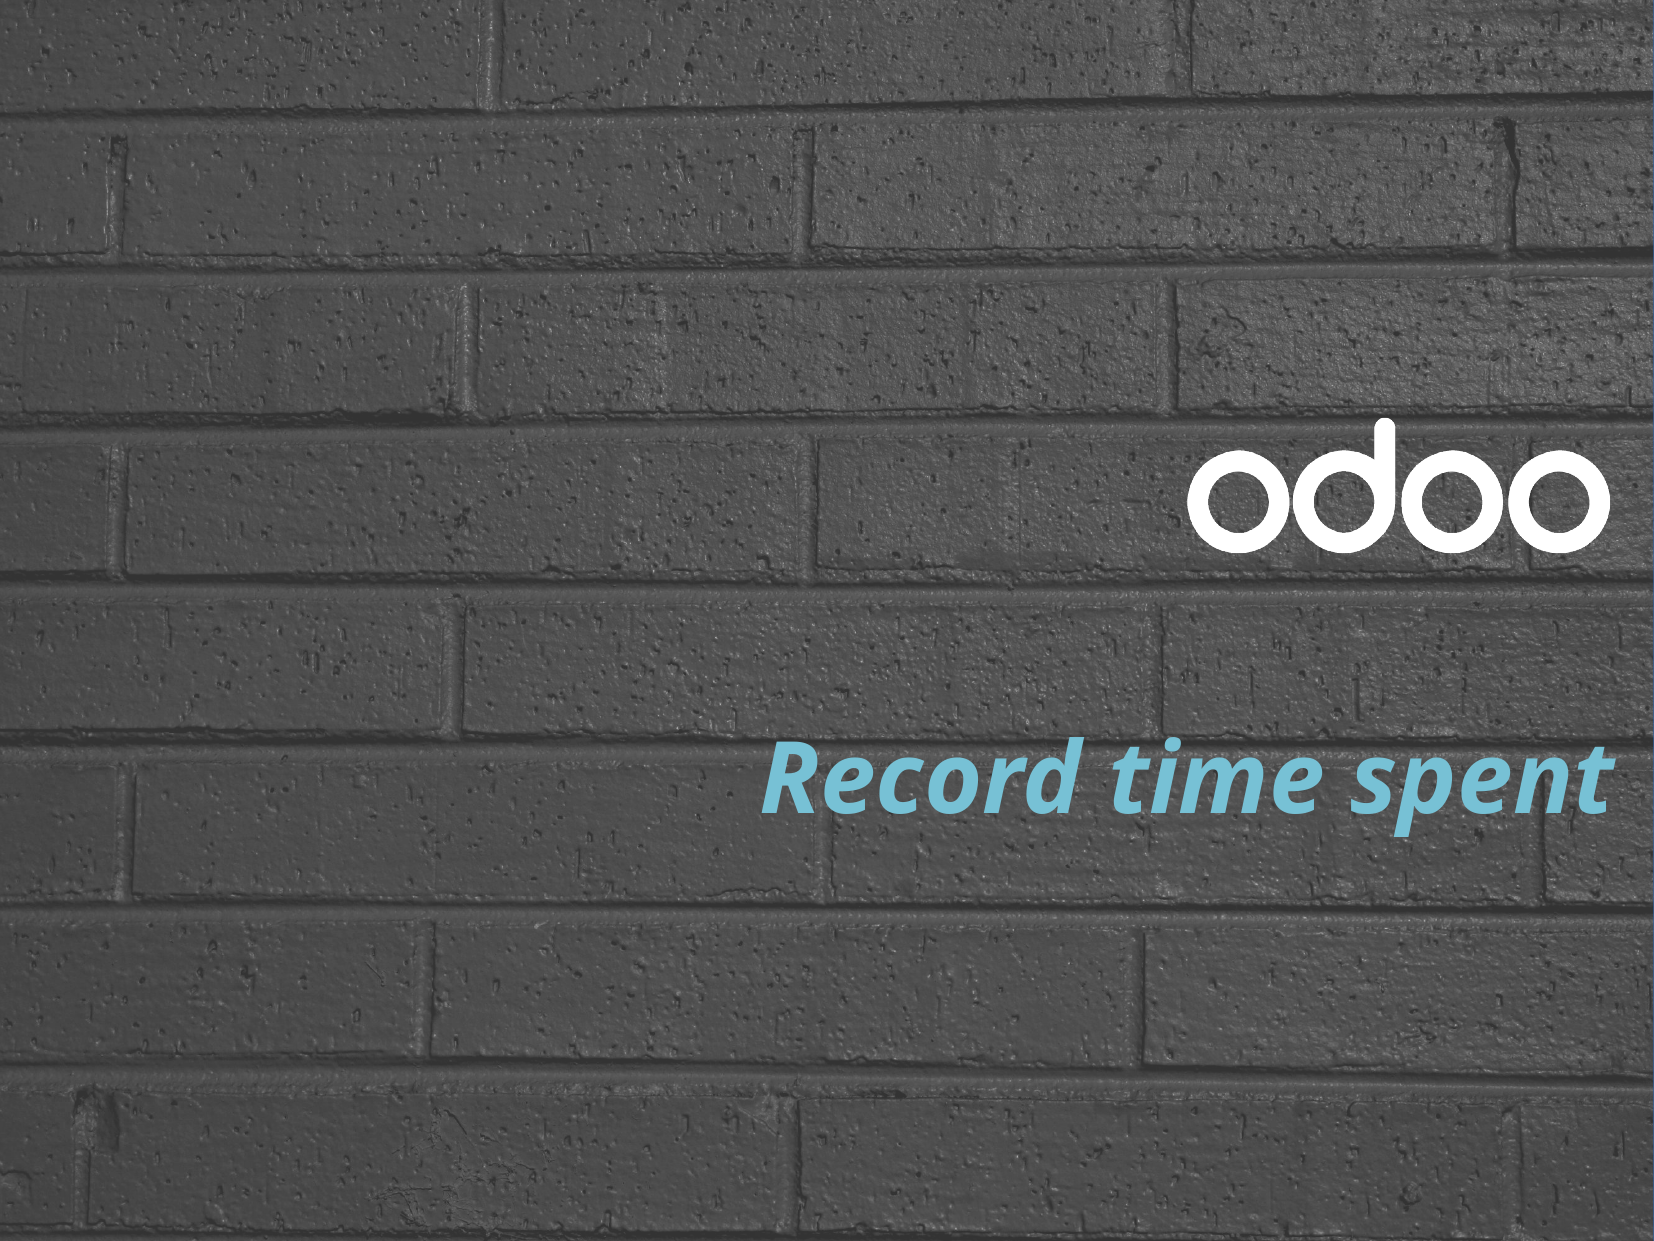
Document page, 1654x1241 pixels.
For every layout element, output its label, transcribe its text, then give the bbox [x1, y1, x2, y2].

text_box Record time spent [35, 562, 1630, 845]
picture [0, 0, 1654, 1241]
